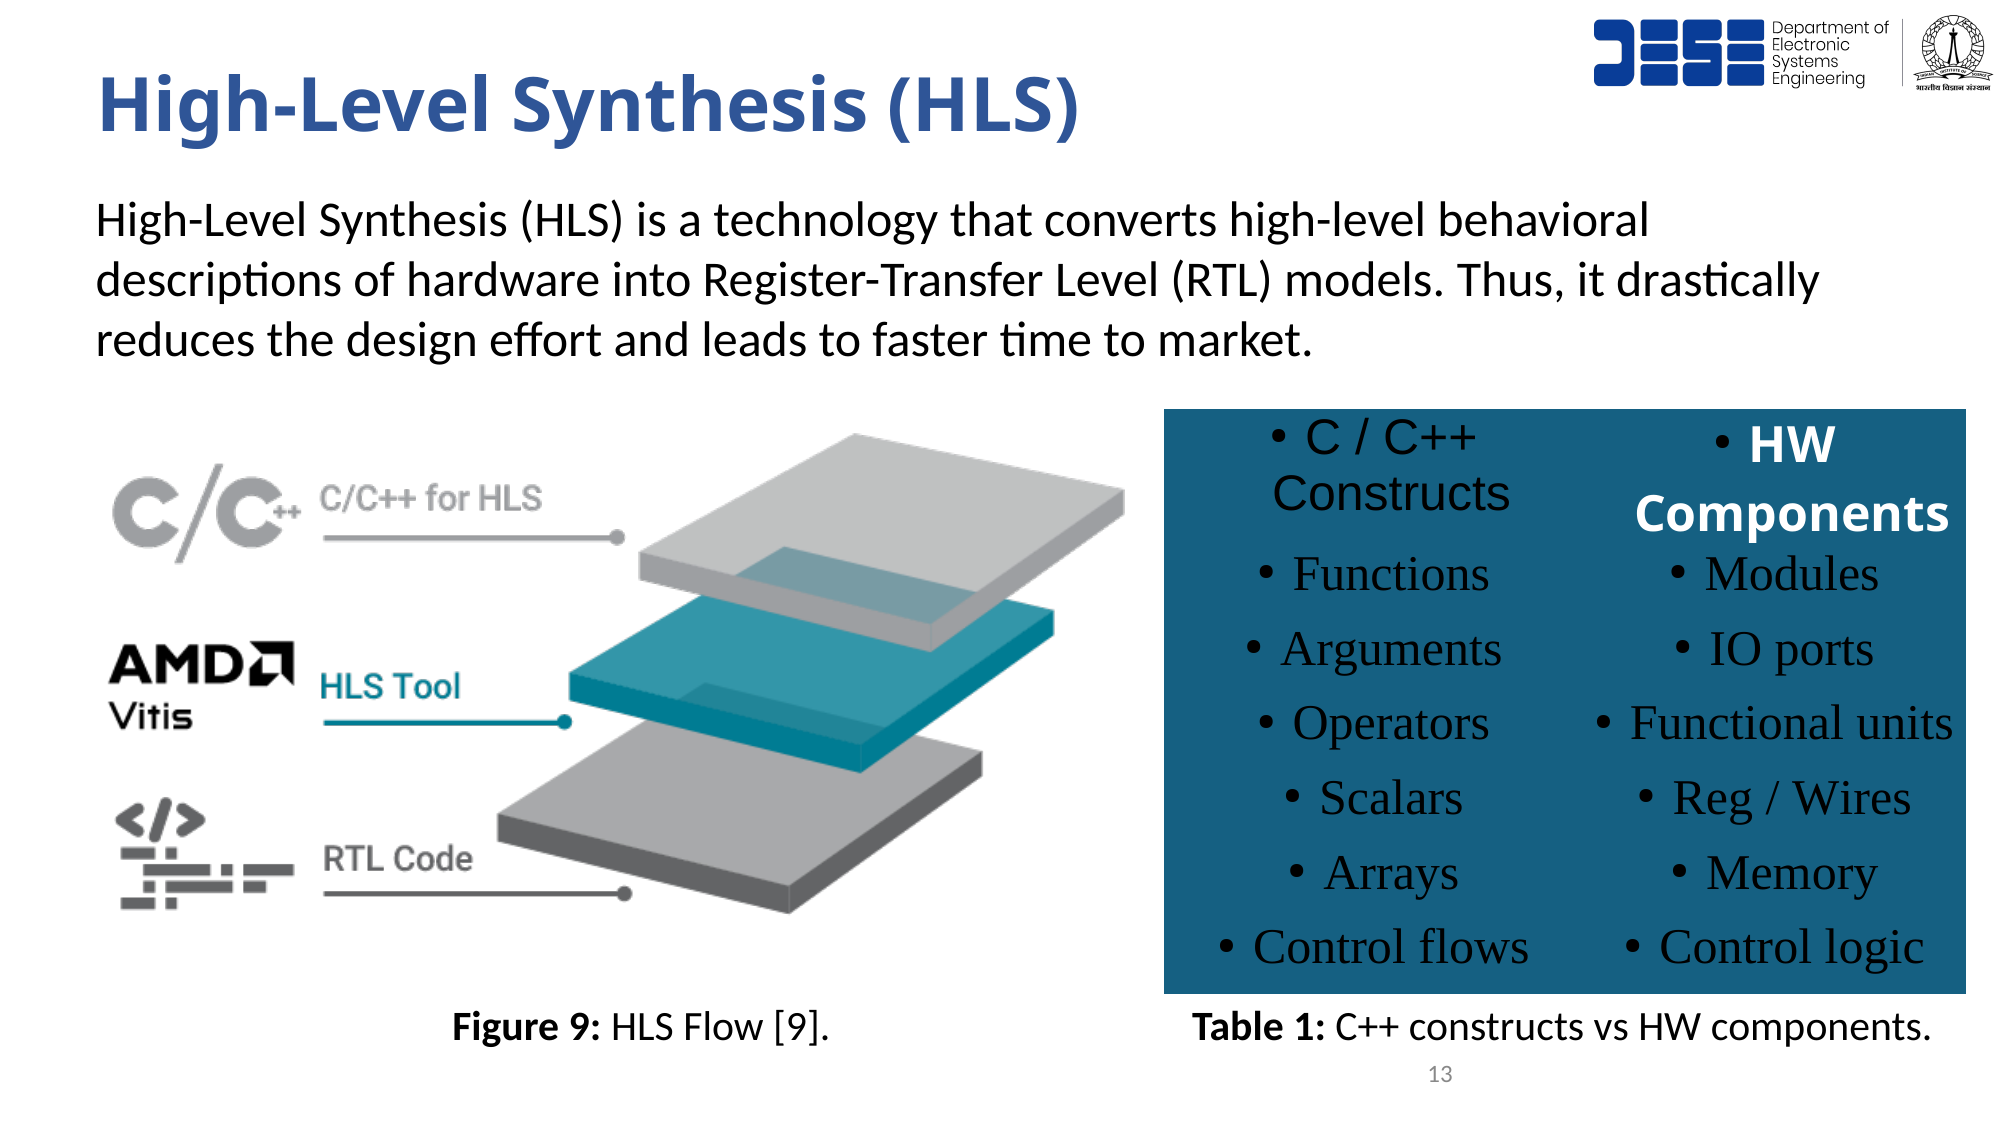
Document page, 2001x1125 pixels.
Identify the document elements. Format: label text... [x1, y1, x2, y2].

table_cell Scalars [1164, 770, 1583, 845]
table_cell Arguments [1164, 621, 1583, 695]
text_box Figure 9: HLS Flow [9]. [437, 991, 888, 1058]
table_cell Operators [1164, 695, 1583, 770]
table_cell Control flows [1164, 919, 1583, 994]
text_box [1412, 1058, 1863, 1103]
text_box High-Level Synthesis (HLS) is a technology that converts high-level behavioral descriptions of hardware into Register-Transfer Level (RTL) models. Thus, it drastically reduces the design effort and leads to faster time to market. [80, 179, 1863, 377]
table_header HW Components [1583, 409, 1966, 546]
picture [43, 375, 1160, 965]
text_box Table 1: C++ constructs vs HW components. [1177, 991, 2000, 1058]
table_cell Control logic [1583, 919, 1966, 994]
table_header C / C++ Constructs [1164, 409, 1583, 546]
table_cell Arrays [1164, 845, 1583, 919]
table_cell Reg / Wires [1583, 770, 1966, 845]
table_cell Functional units [1583, 695, 1966, 770]
table_cell Memory [1583, 845, 1966, 919]
table_cell IO ports [1583, 621, 1966, 695]
table_cell Functions [1164, 546, 1583, 621]
table_cell Modules [1583, 546, 1966, 621]
title High-Level Synthesis (HLS) [81, 35, 1807, 179]
